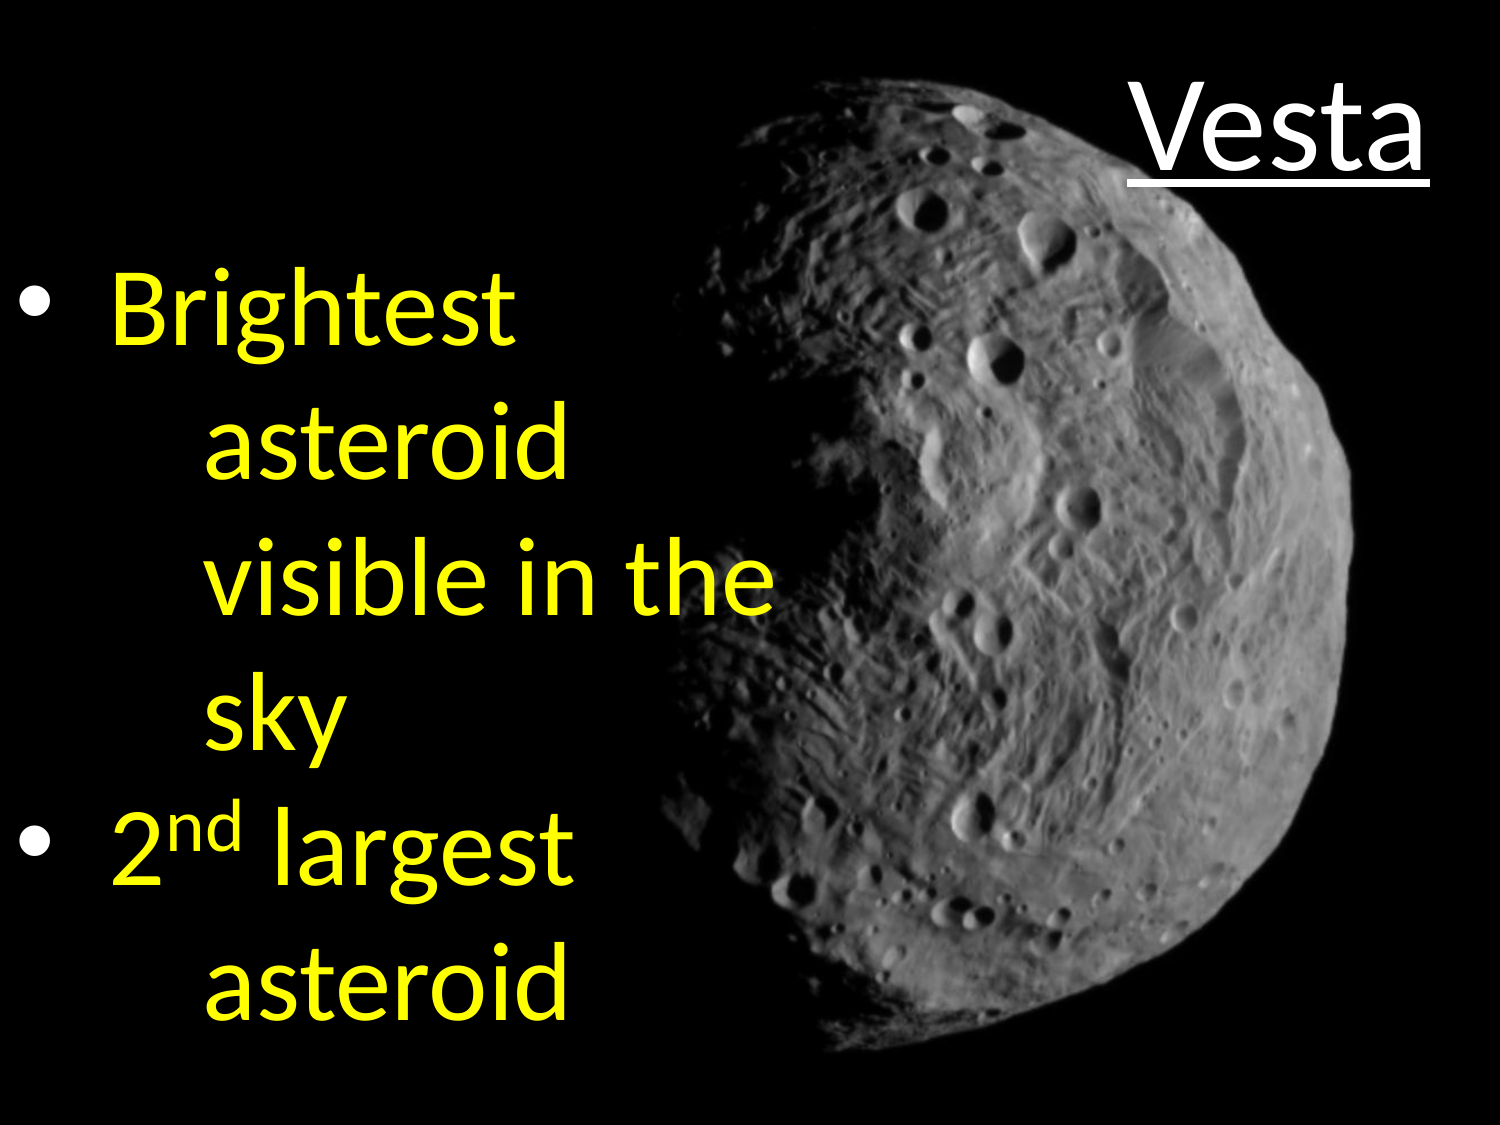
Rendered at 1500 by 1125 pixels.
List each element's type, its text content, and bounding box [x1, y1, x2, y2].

text_box Vesta [1112, 24, 1500, 207]
picture [371, 3, 1497, 1125]
text_box Brightest asteroid visible in the sky 2nd largest asteroid [0, 224, 901, 1051]
